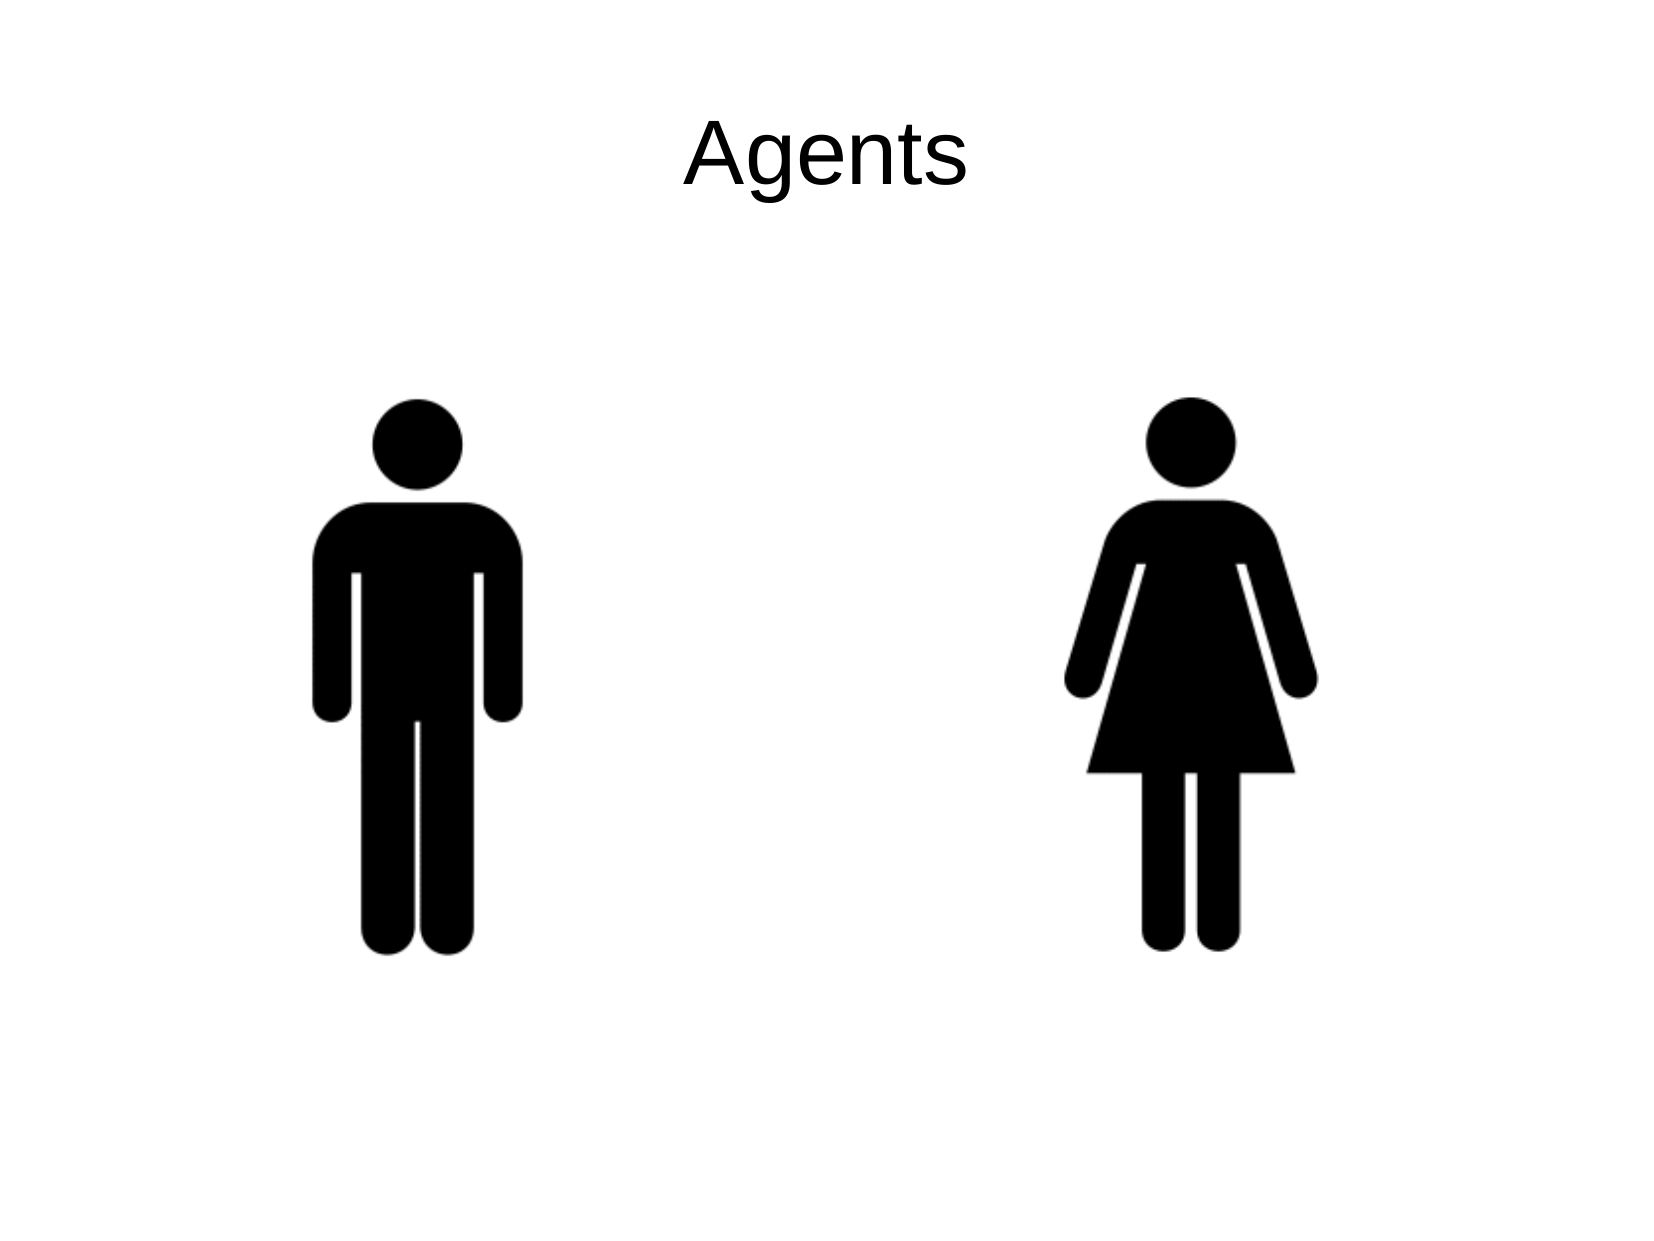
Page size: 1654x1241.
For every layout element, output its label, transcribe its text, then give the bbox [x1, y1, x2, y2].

picture [305, 390, 531, 962]
picture [1055, 392, 1327, 956]
title Agents [82, 49, 1571, 257]
